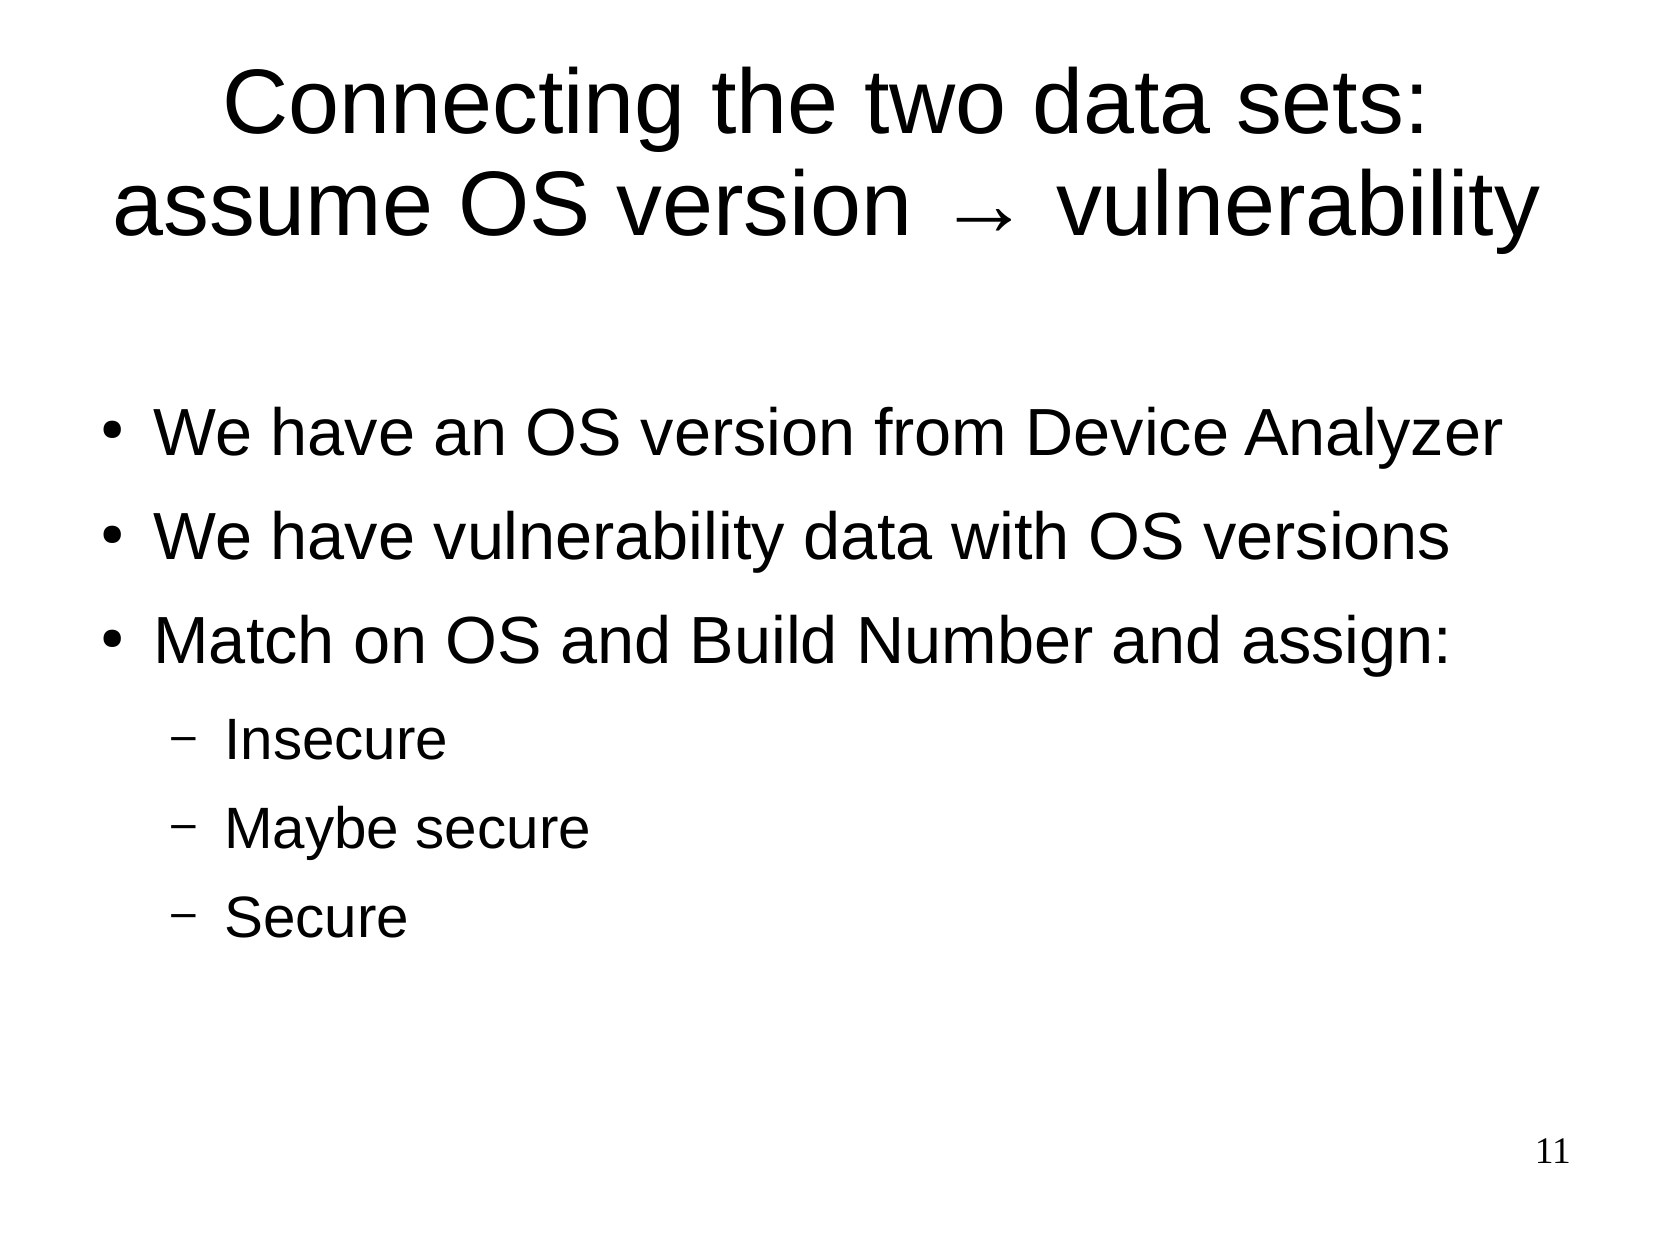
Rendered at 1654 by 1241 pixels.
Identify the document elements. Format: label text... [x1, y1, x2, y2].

title Connecting the two data sets: assume OS version → vulnerability [82, 49, 1571, 257]
list We have an OS version from Device Analyzer We have vulnerability data with OS versions Match on OS and Build Number and assign: Insecure Maybe secure Secure [82, 290, 1571, 1109]
